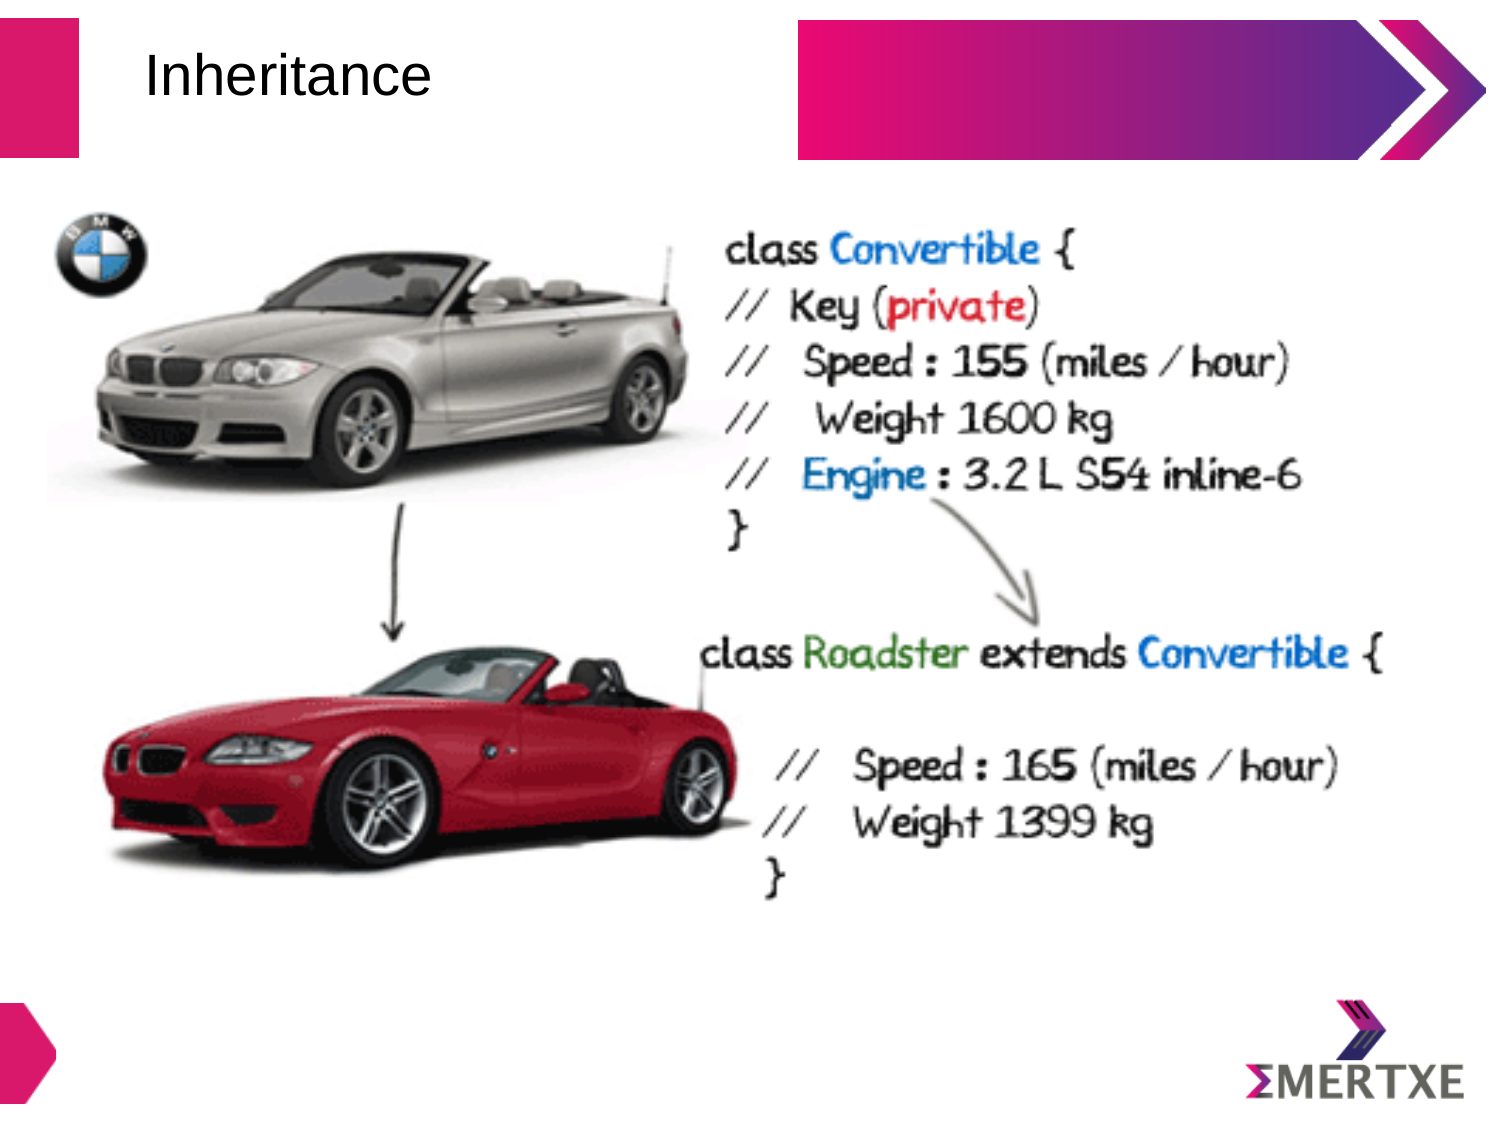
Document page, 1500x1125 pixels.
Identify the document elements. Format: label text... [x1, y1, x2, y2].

picture [1245, 996, 1465, 1099]
picture [47, 200, 1406, 922]
picture [798, 20, 1486, 160]
text_box Inheritance [129, 35, 733, 116]
